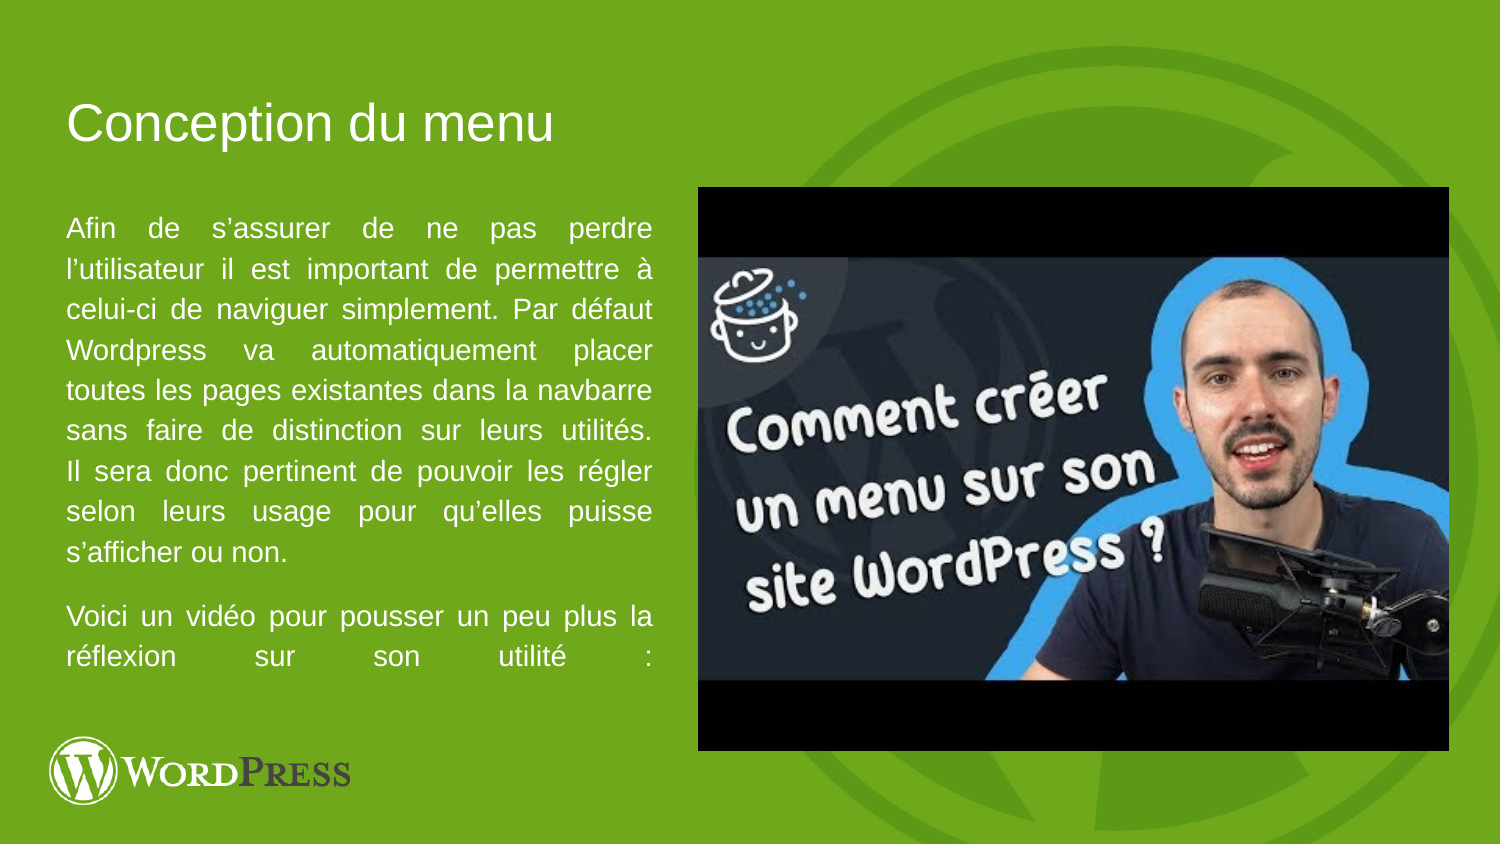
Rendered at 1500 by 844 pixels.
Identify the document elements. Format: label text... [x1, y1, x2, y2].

title Conception du menu [51, 72, 1449, 167]
list Afin de s’assurer de ne pas perdre l’utilisateur il est important de permettre à celui-ci de naviguer simplement. Par défaut Wordpress va automatiquement placer toutes les pages existantes dans la navbarre sans faire de distinction sur leurs utilités. Il sera donc pertinent de pouvoir les régler selon leurs usage pour qu’elles puisse s’afficher ou non. Voici un vidéo pour pousser un peu plus la réflexion sur son utilité : [51, 189, 669, 750]
picture [0, 0, 1500, 844]
